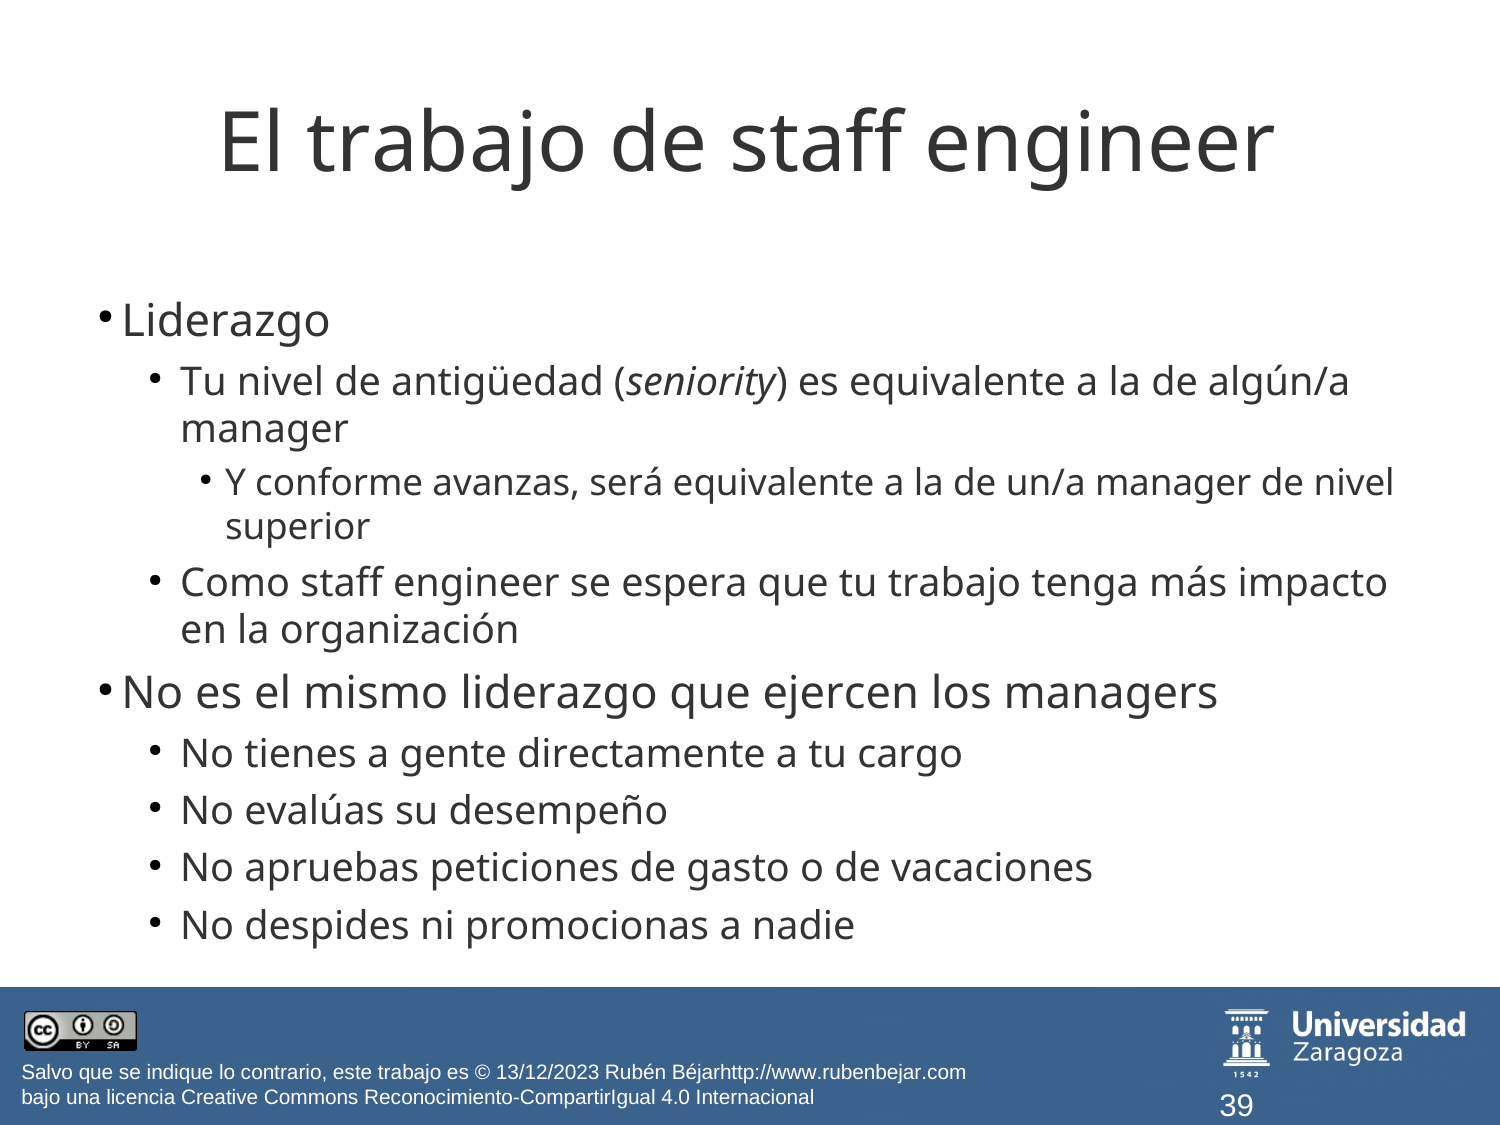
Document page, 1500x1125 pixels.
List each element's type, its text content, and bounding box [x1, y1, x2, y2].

list Liderazgo Tu nivel de antigüedad (seniority) es equivalente a la de algún/a manager Y conforme avanzas, será equivalente a la de un/a manager de nivel superior Como staff engineer se espera que tu trabajo tenga más impacto en la organización No es el mismo liderazgo que ejercen los managers No tienes a gente directamente a tu cargo No evalúas su desempeño No apruebas peticiones de gasto o de vacaciones No despides ni promocionas a nadie [82, 283, 1418, 957]
picture [0, 987, 1500, 1125]
title El trabajo de staff engineer [74, 20, 1420, 257]
